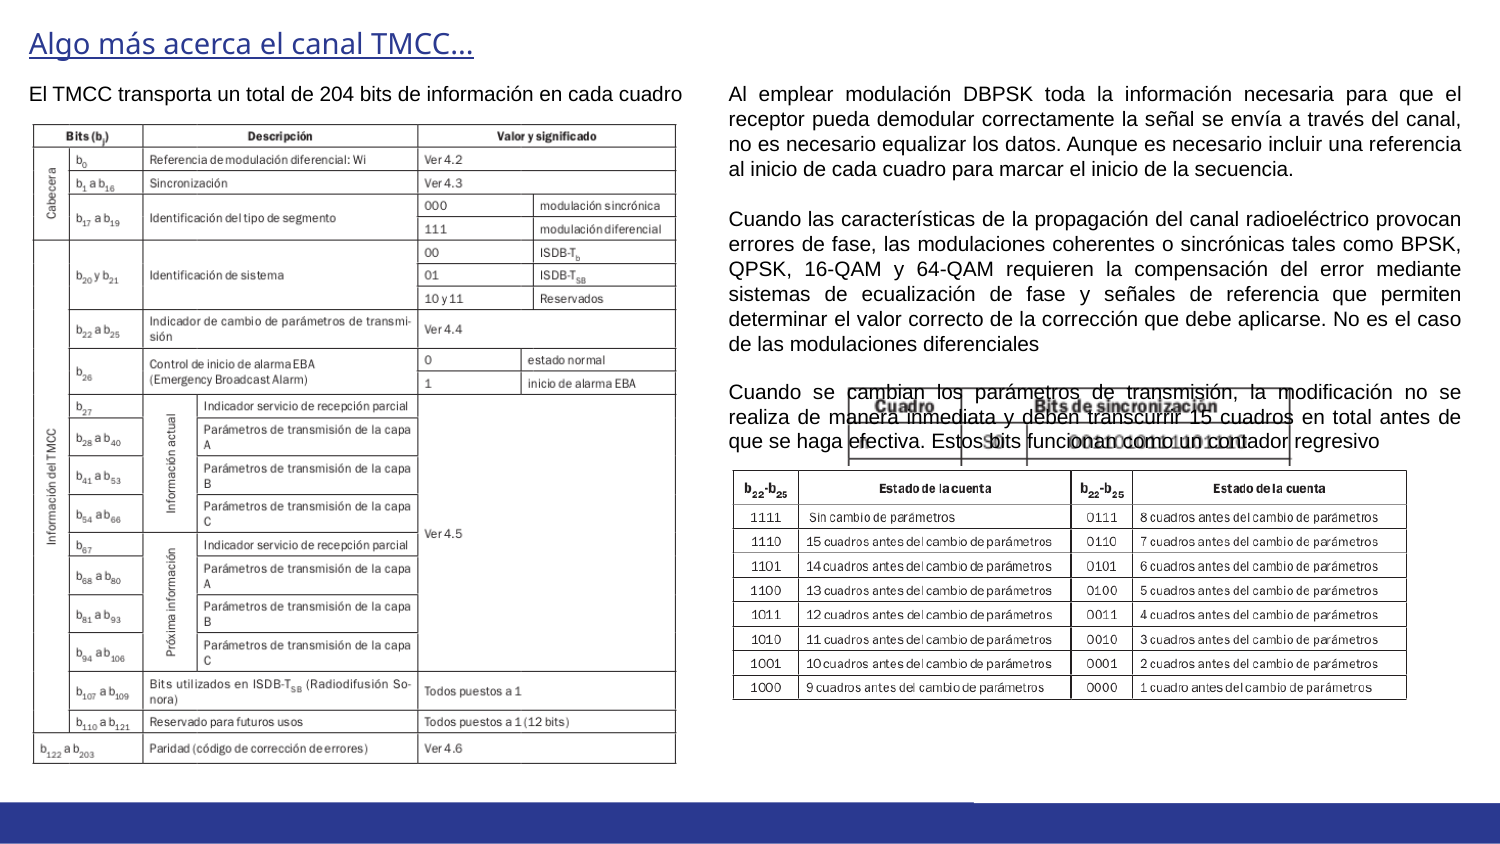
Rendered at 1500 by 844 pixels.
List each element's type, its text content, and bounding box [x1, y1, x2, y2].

text_box [973, 615, 1500, 804]
text_box Al emplear modulación DBPSK toda la información necesaria para que el receptor pueda demodular correctamente la señal se envía a través del canal, no es necesario equalizar los datos. Aunque es necesario incluir una referencia al inicio de cada cuadro para marcar el inicio de la secuencia. Cuando las características de la propagación del canal radioeléctrico provocan errores de fase, las modulaciones coherentes o sincrónicas tales como BPSK, QPSK, 16-QAM y 64-QAM requieren la compensación del error mediante sistemas de ecualización de fase y señales de referencia que permiten determinar el valor correcto de la corrección que debe aplicarse. No es el caso de las modulaciones diferenciales [713, 65, 1477, 363]
text_box El TMCC transporta un total de 204 bits de información en cada cuadro [13, 66, 713, 146]
picture [28, 119, 679, 768]
title Algo más acerca el canal TMCC... [13, 10, 693, 66]
text_box Cuando se cambian los parámetros de transmisión, la modificación no se realiza de manera inmediata y deben transcurrir 15 cuadros en total antes de que se haga efectiva. Estos bits funcionan como un contador regresivo [713, 363, 1477, 487]
picture [729, 487, 1410, 705]
